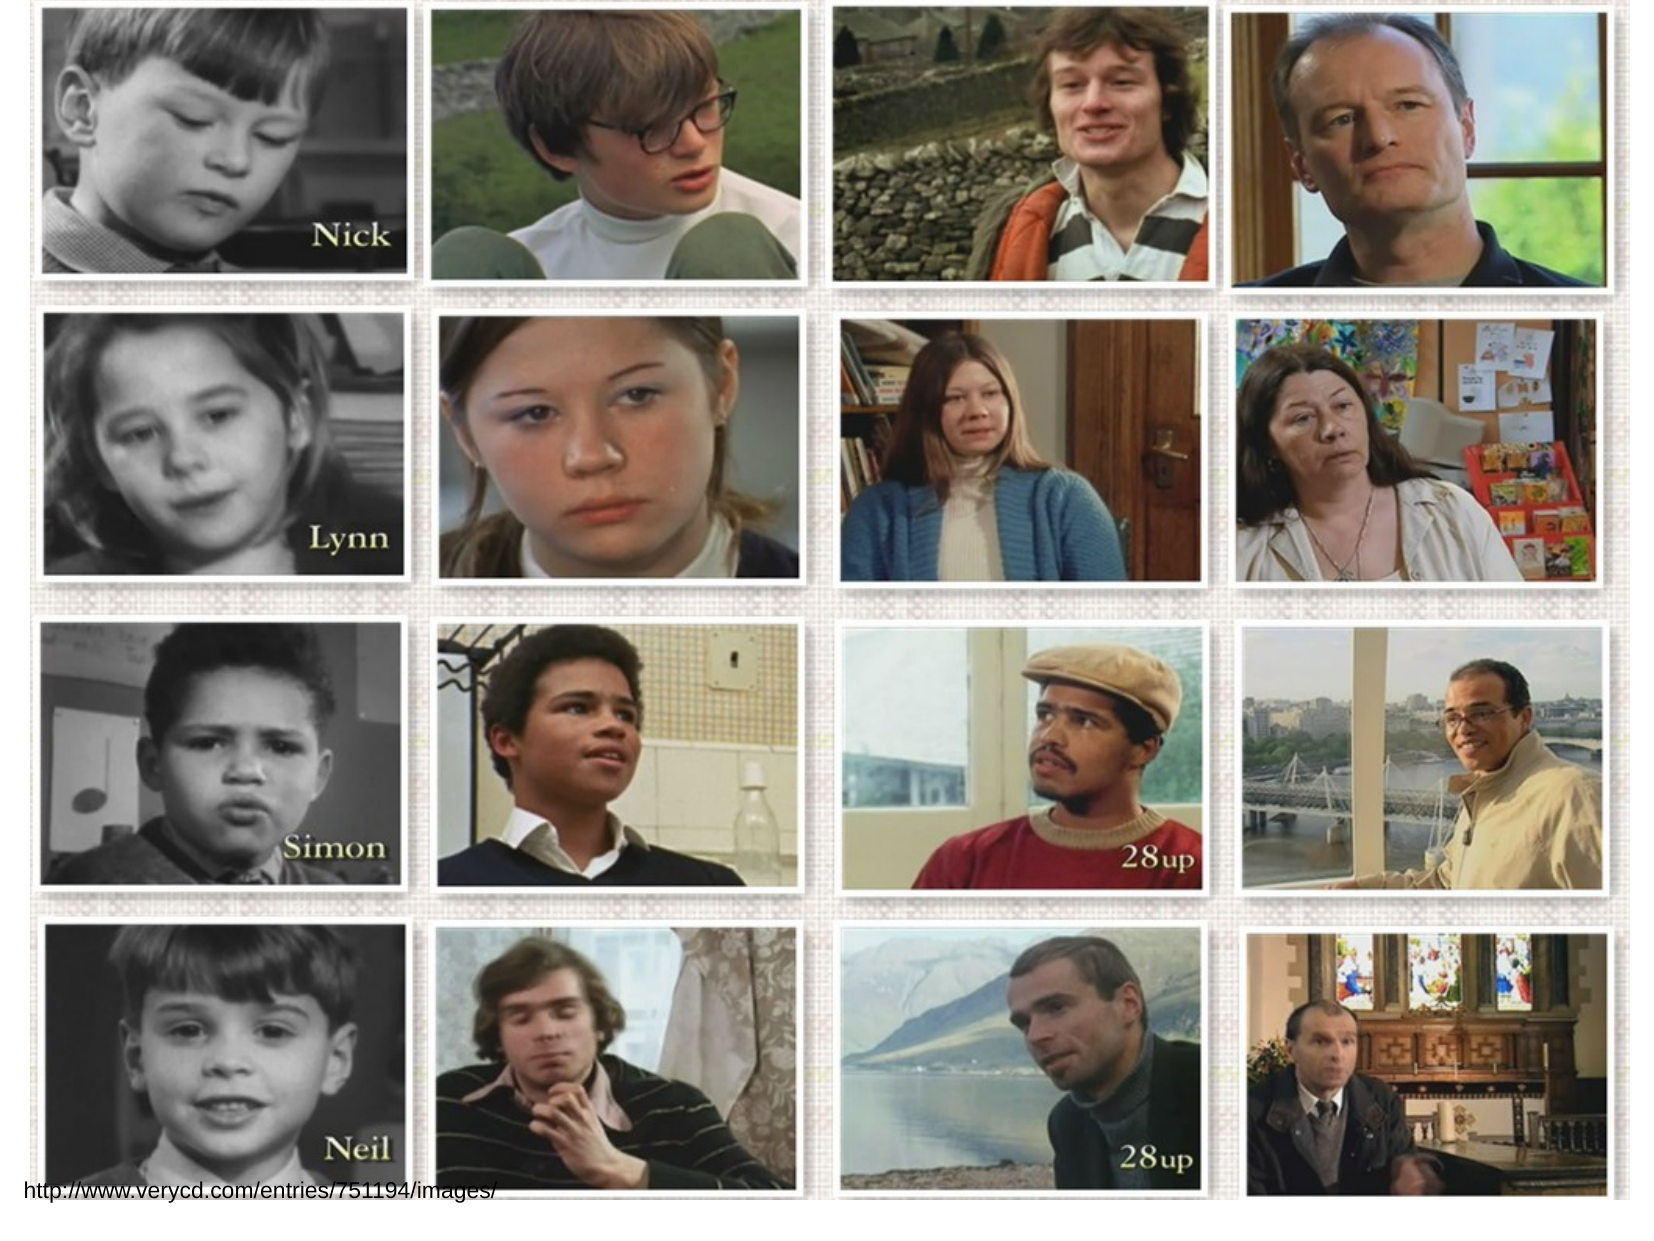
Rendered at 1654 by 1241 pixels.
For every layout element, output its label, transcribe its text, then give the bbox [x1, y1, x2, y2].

picture [30, 0, 1630, 1200]
text_box http://www.verycd.com/entries/751194/images/ [8, 1170, 811, 1227]
